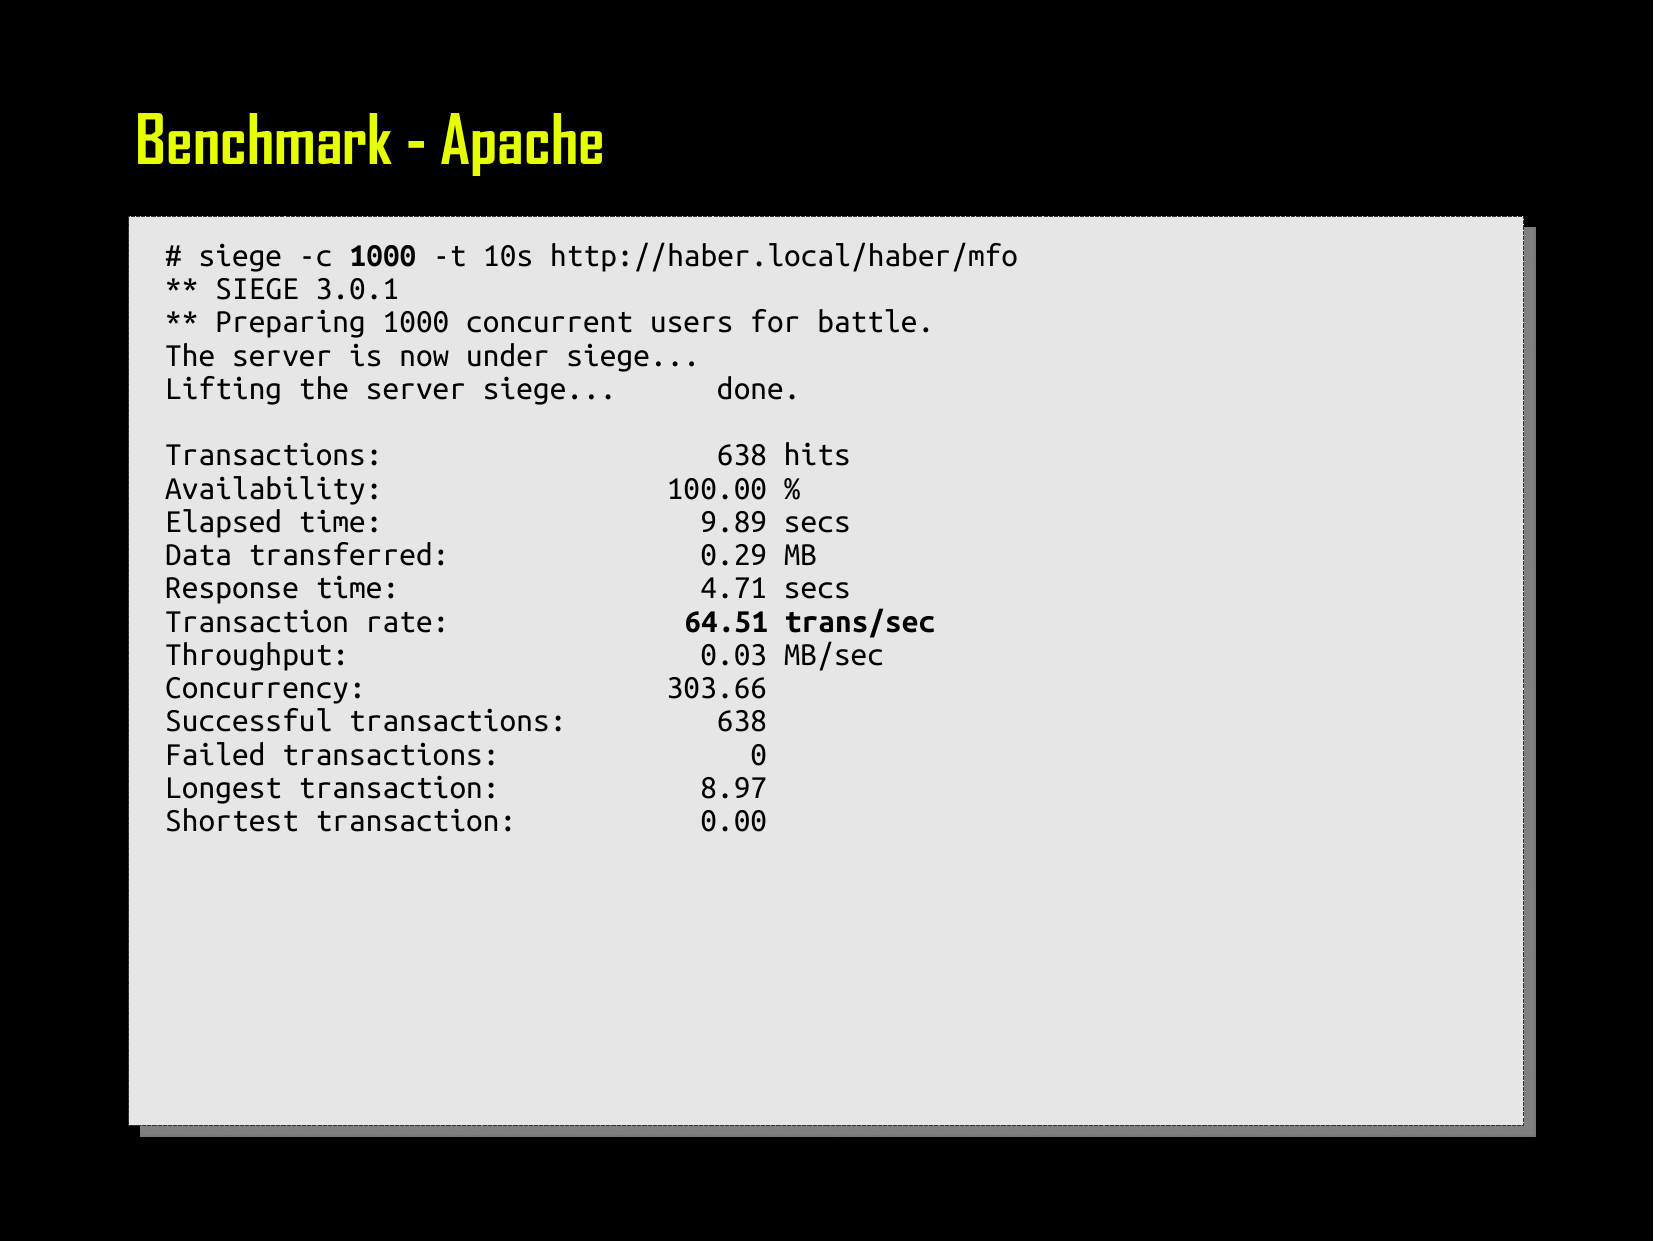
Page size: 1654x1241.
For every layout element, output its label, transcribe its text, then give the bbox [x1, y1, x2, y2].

text_box Benchmark - Apache [121, 90, 624, 186]
text_box # siege -c 1000 -t 10s http://haber.local/haber/mfo ** SIEGE 3.0.1 ** Preparing 1000 concurrent users for battle. The server is now under siege... Lifting the server siege... done. Transactions: 638 hits Availability: 100.00 % Elapsed time: 9.89 secs Data transferred: 0.29 MB Response time: 4.71 secs Transaction rate: 64.51 trans/sec Throughput: 0.03 MB/sec Concurrency: 303.66 Successful transactions: 638 Failed transactions: 0 Longest transaction: 8.97 Shortest transaction: 0.00 [150, 231, 1531, 883]
text_box [128, 216, 1524, 1126]
